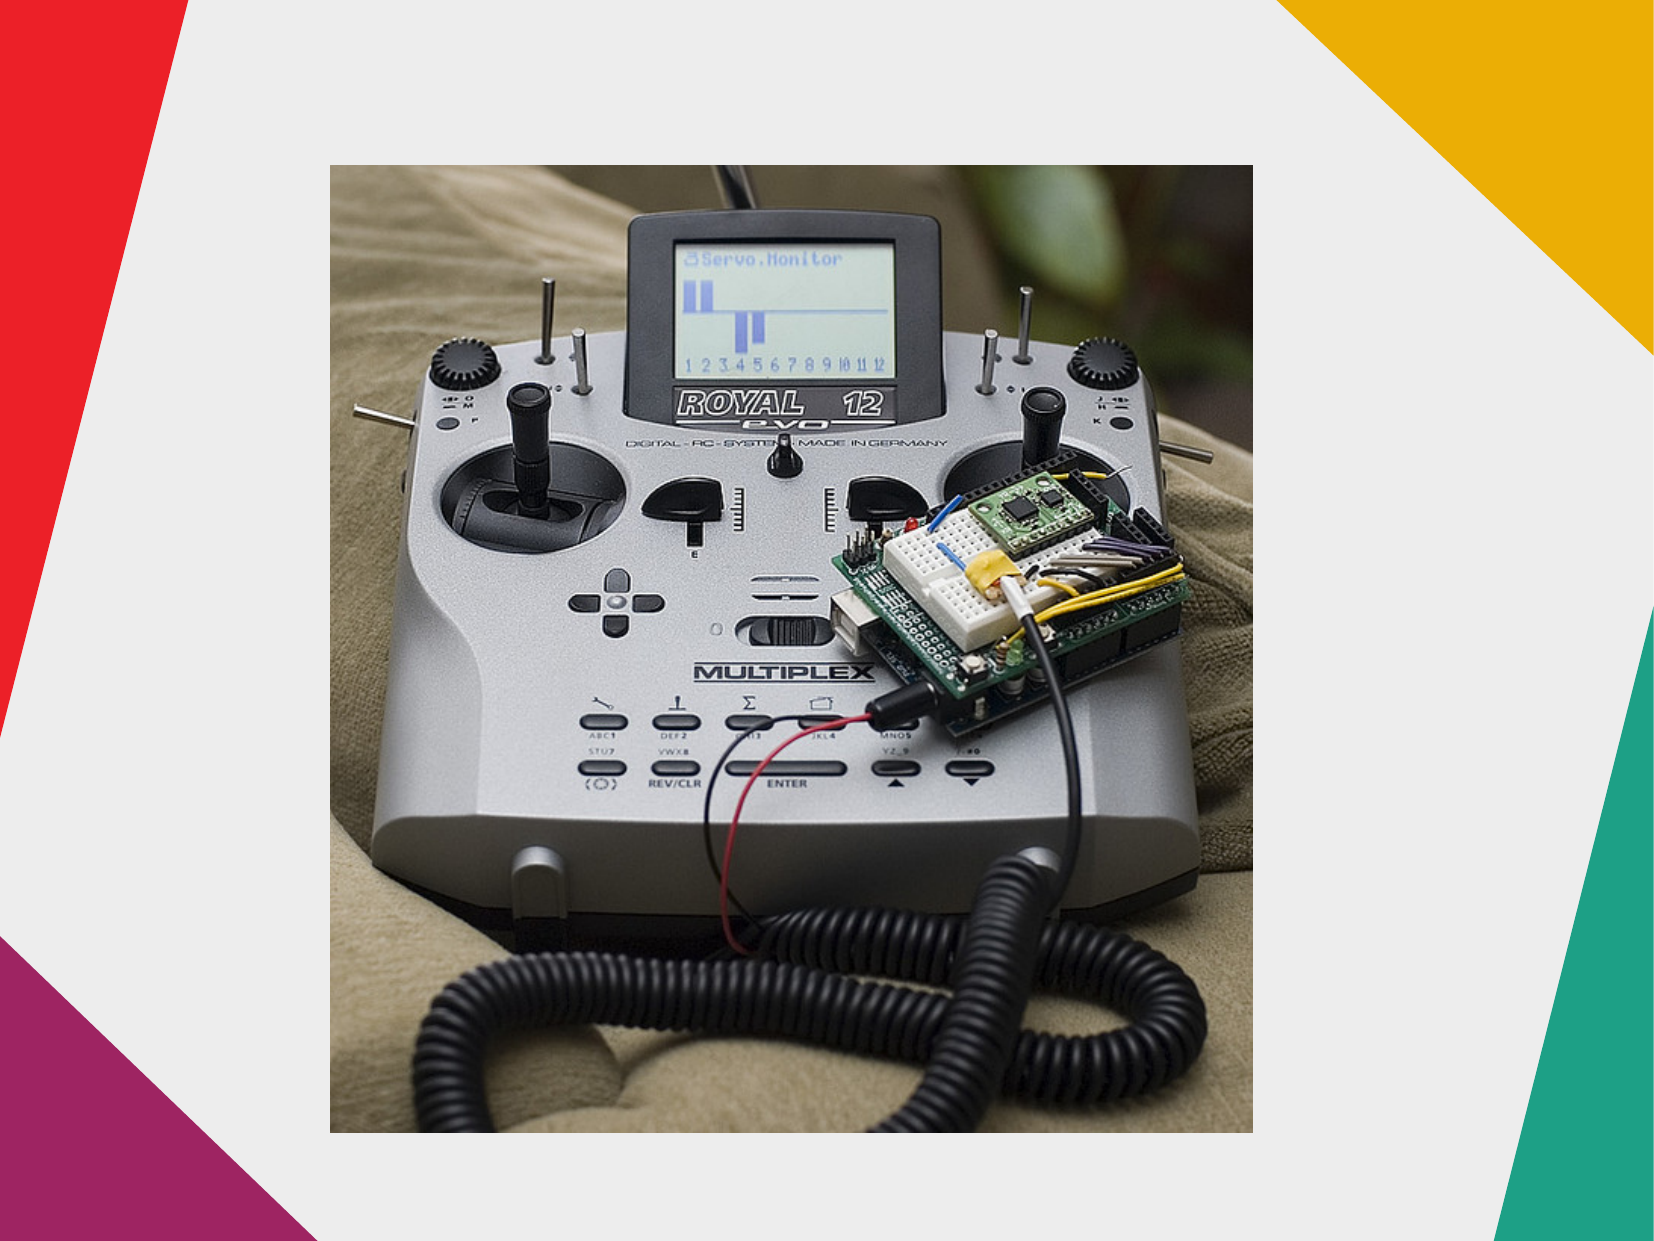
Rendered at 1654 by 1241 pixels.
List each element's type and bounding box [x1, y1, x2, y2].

picture [330, 165, 1253, 1133]
